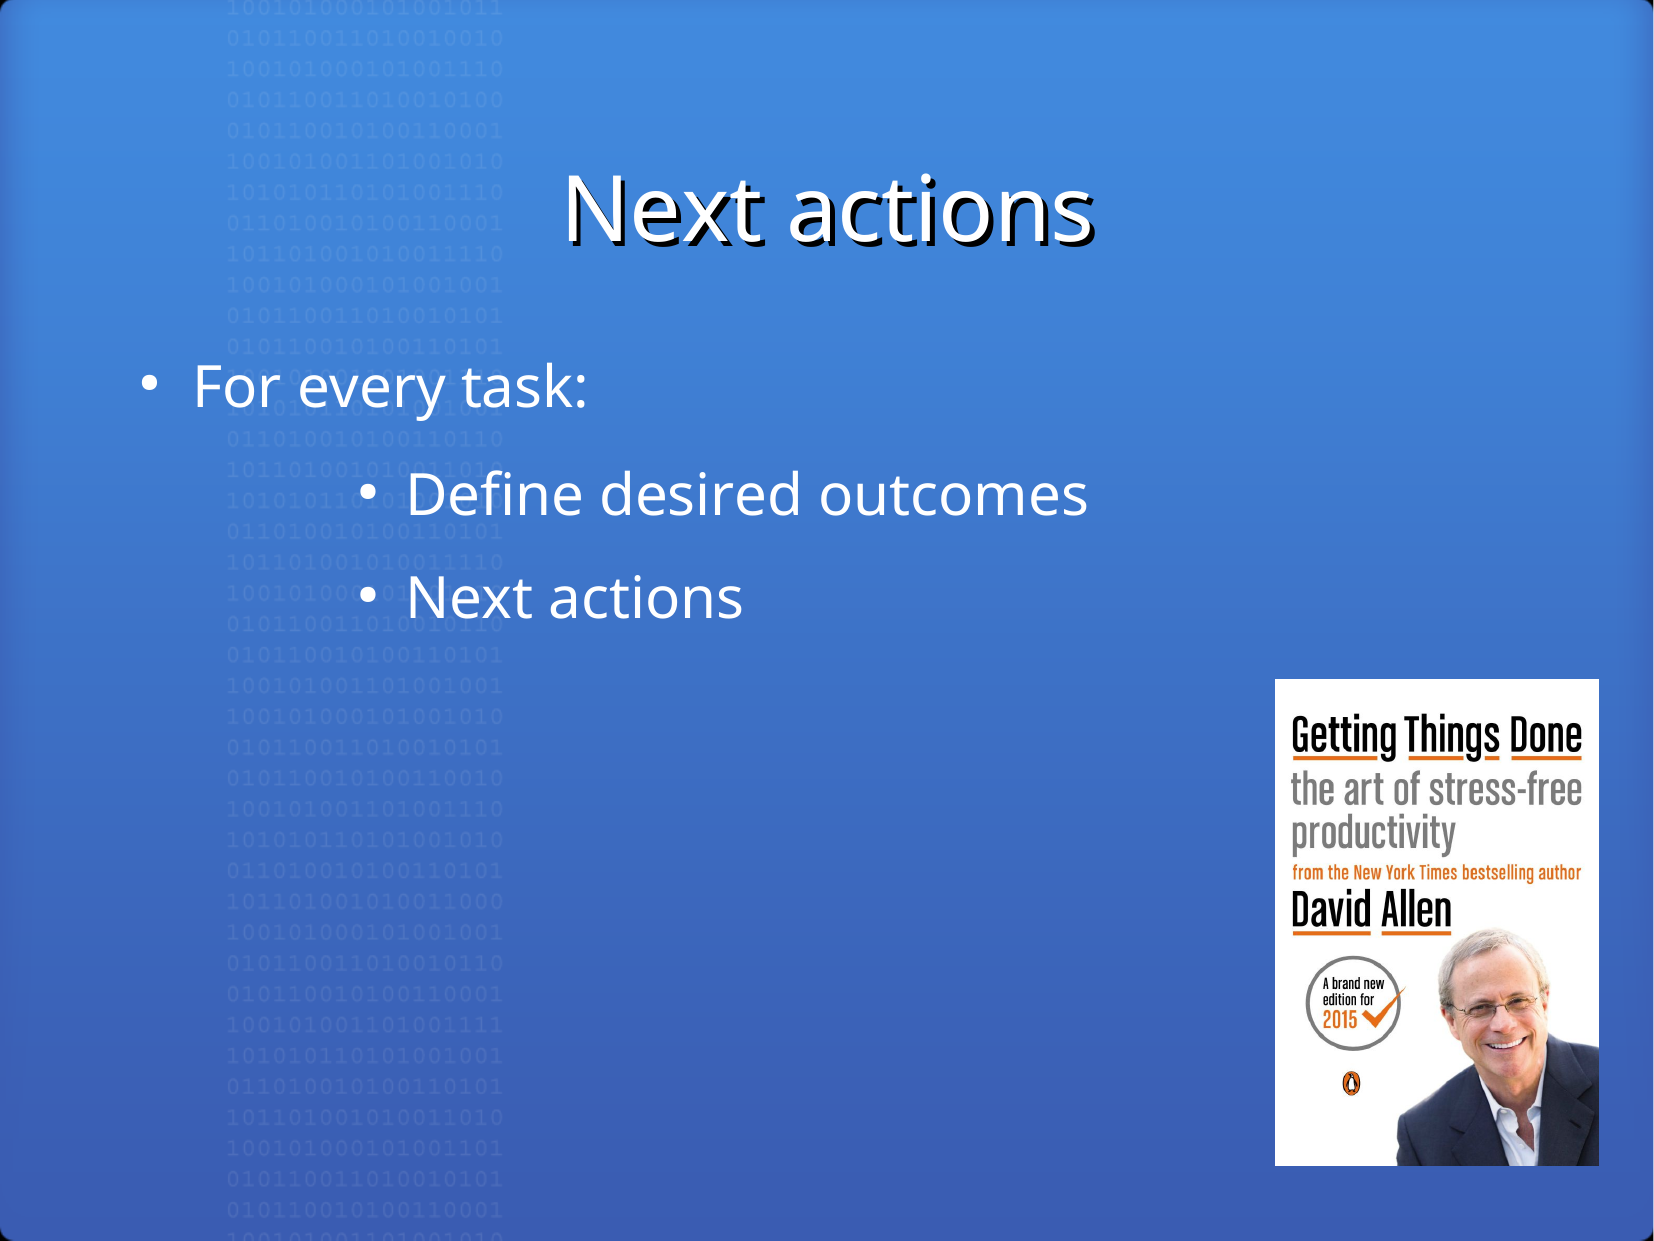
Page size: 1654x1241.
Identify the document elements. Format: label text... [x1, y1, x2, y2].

picture [0, 0, 1654, 1241]
list For every task: Define desired outcomes Next actions [121, 344, 1534, 1127]
title Next actions [121, 102, 1534, 310]
